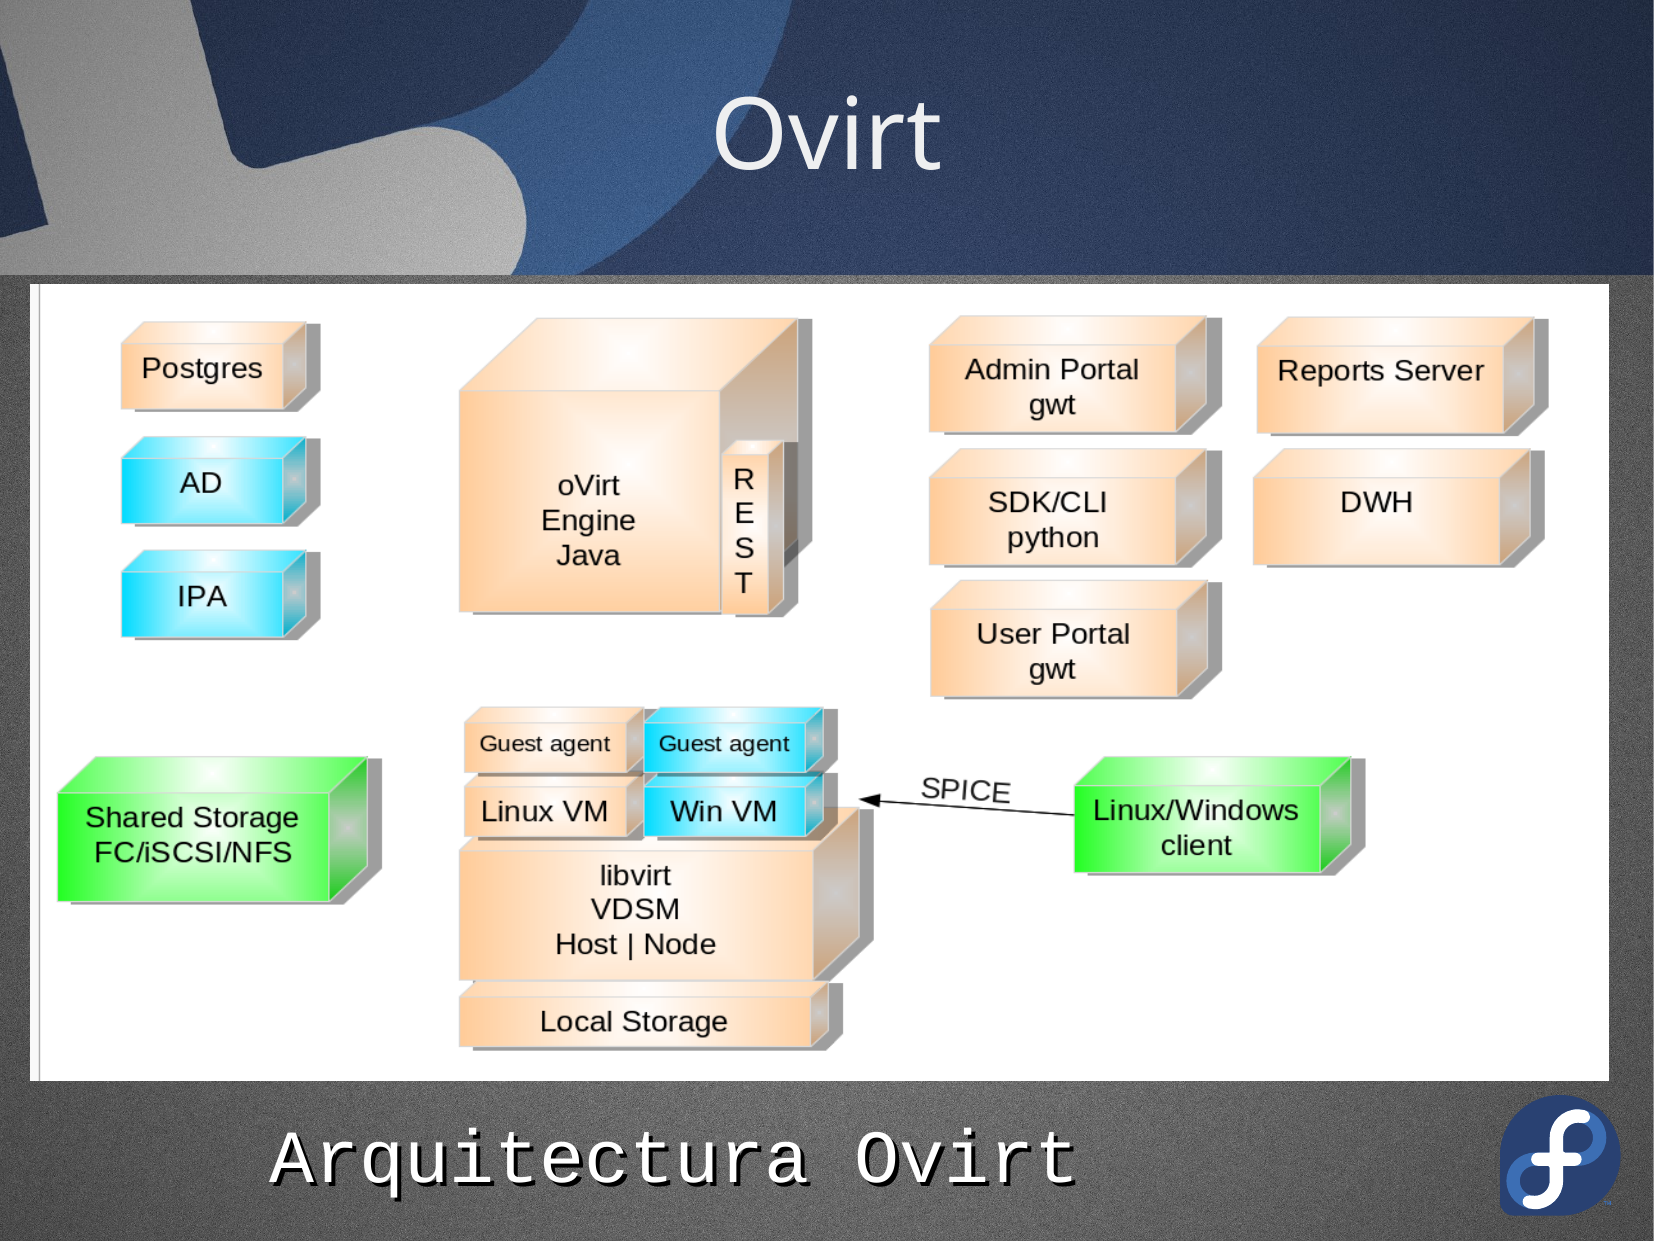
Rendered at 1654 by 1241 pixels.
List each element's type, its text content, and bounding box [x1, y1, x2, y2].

text_box Ovirt [88, 29, 1565, 237]
text_box Arquitectura Ovirt [255, 1050, 1306, 1215]
picture [0, 0, 1654, 1241]
